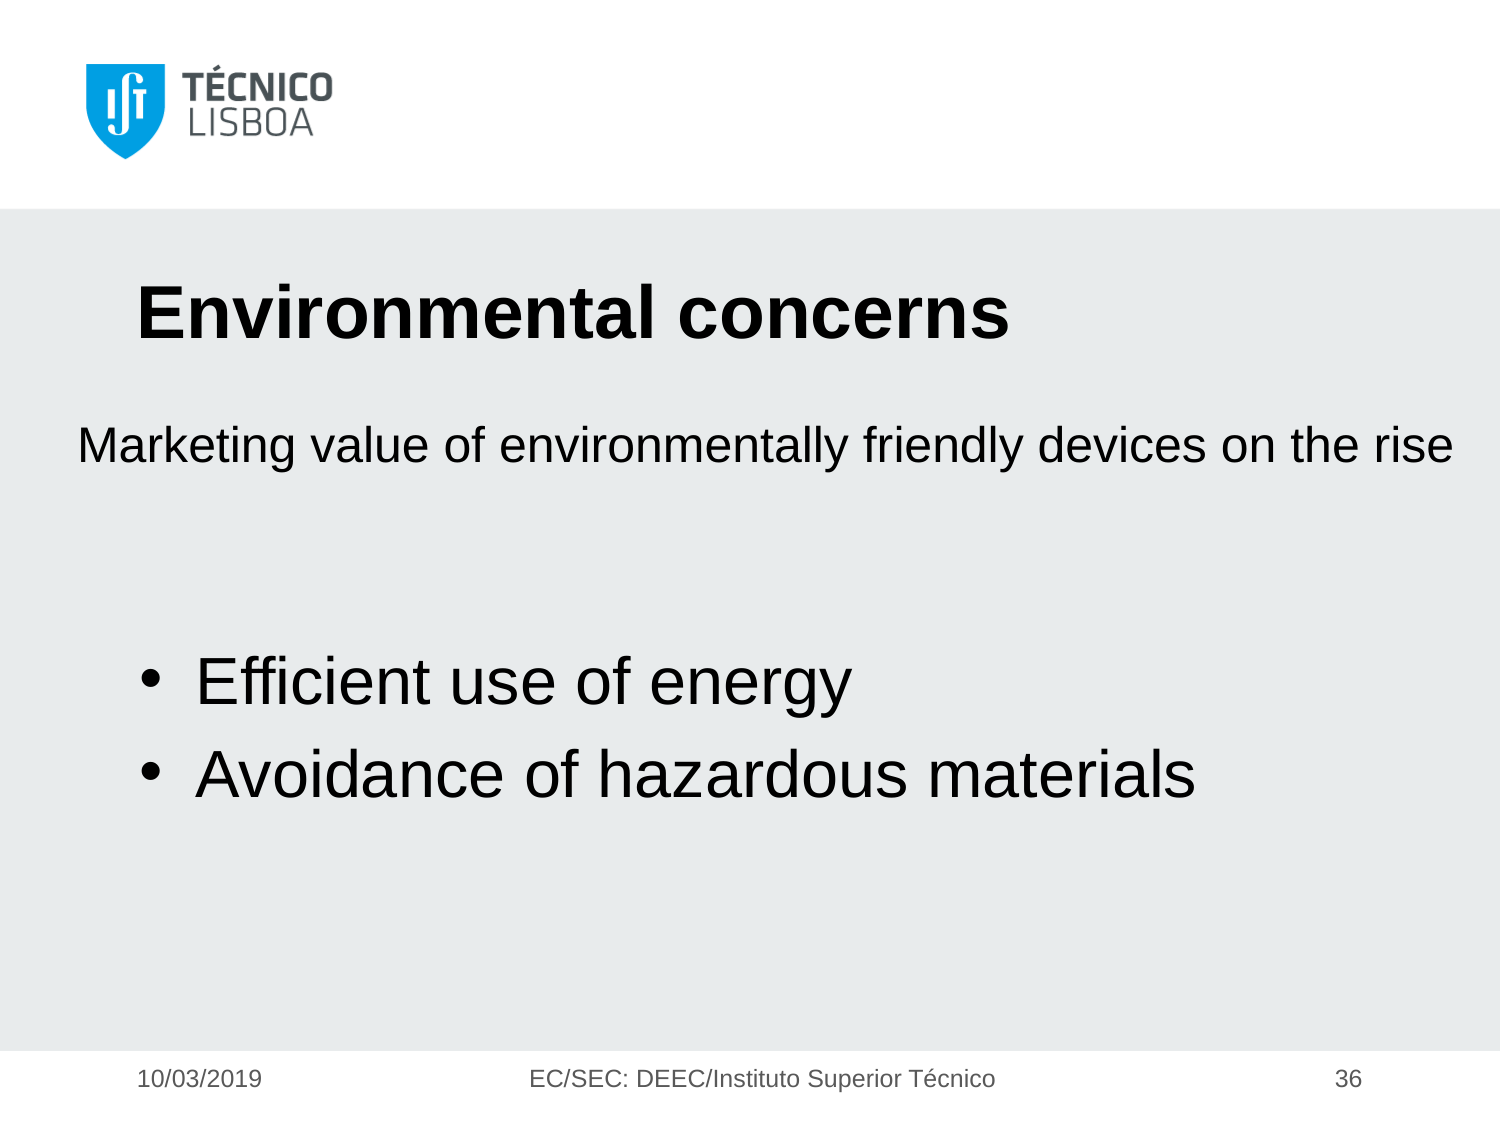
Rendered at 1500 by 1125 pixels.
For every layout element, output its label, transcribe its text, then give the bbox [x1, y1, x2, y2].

slide_number <number> [1077, 1052, 1378, 1103]
list Efficient use of energy Avoidance of hazardous materials [124, 630, 1381, 875]
picture [0, 0, 1500, 1125]
slide_number 10/03/2019 [121, 1052, 425, 1103]
text_box Marketing value of environmentally friendly devices on the rise [62, 409, 1471, 480]
title Environmental concerns [121, 237, 1378, 381]
footer EC/SEC: DEEC/Instituto Superior Técnico [512, 1052, 1021, 1103]
